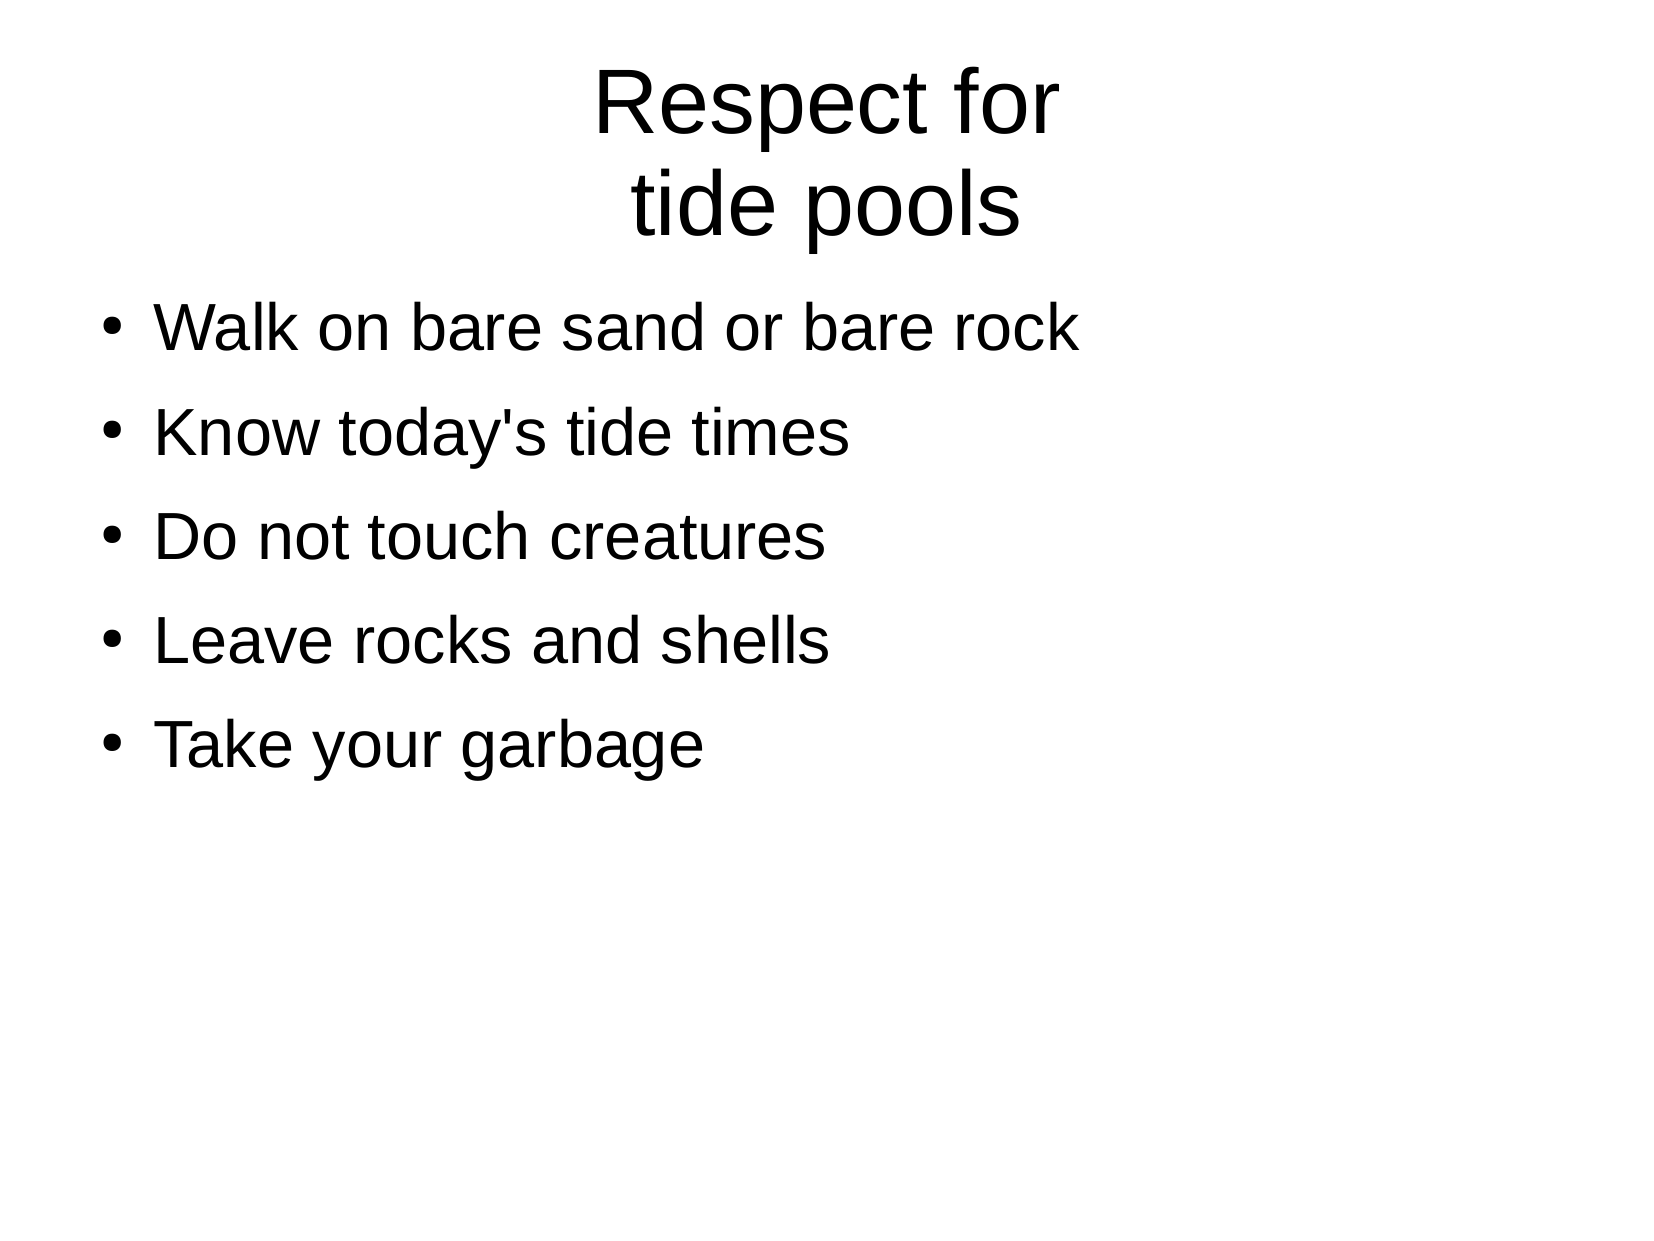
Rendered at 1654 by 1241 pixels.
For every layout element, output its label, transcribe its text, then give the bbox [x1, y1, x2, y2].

title Respect for tide pools [82, 49, 1571, 257]
list Walk on bare sand or bare rock Know today's tide times Do not touch creatures Leave rocks and shells Take your garbage [82, 290, 1571, 1010]
